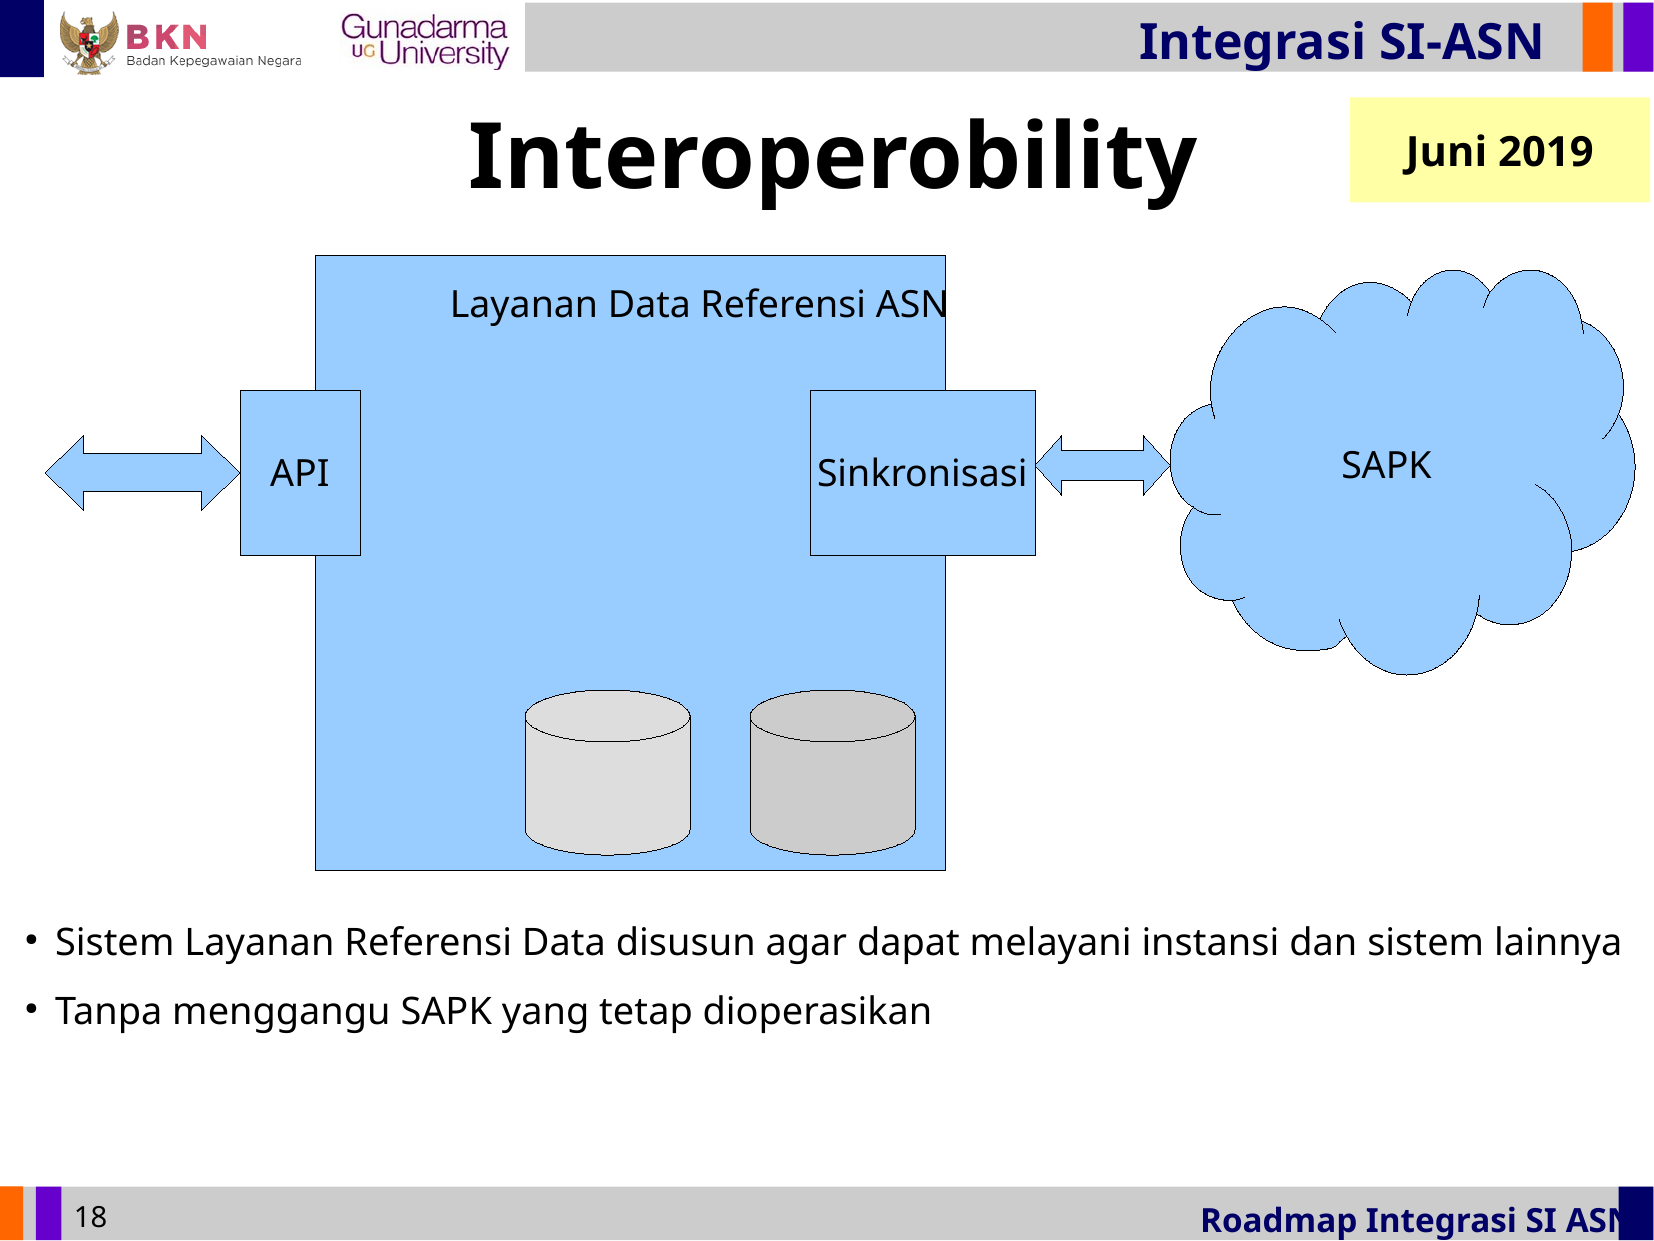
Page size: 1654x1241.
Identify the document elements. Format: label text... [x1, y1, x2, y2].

picture [340, 0, 510, 70]
text_box [315, 255, 946, 871]
text_box API [240, 390, 361, 556]
text_box SAPK [1170, 270, 1636, 676]
text_box Juni 2019 [1350, 97, 1651, 203]
title Interoperobility [77, 90, 1591, 217]
picture [60, 11, 301, 75]
text_box [1035, 435, 1171, 496]
text_box Layanan Data Referensi ASN [435, 270, 935, 330]
list Sistem Layanan Referensi Data disusun agar dapat melayani instansi dan sistem lainnya Tanpa menggangu SAPK yang tetap dioperasikan [14, 915, 1630, 1081]
text_box Sinkronisasi [810, 390, 1036, 556]
text_box [45, 435, 241, 511]
